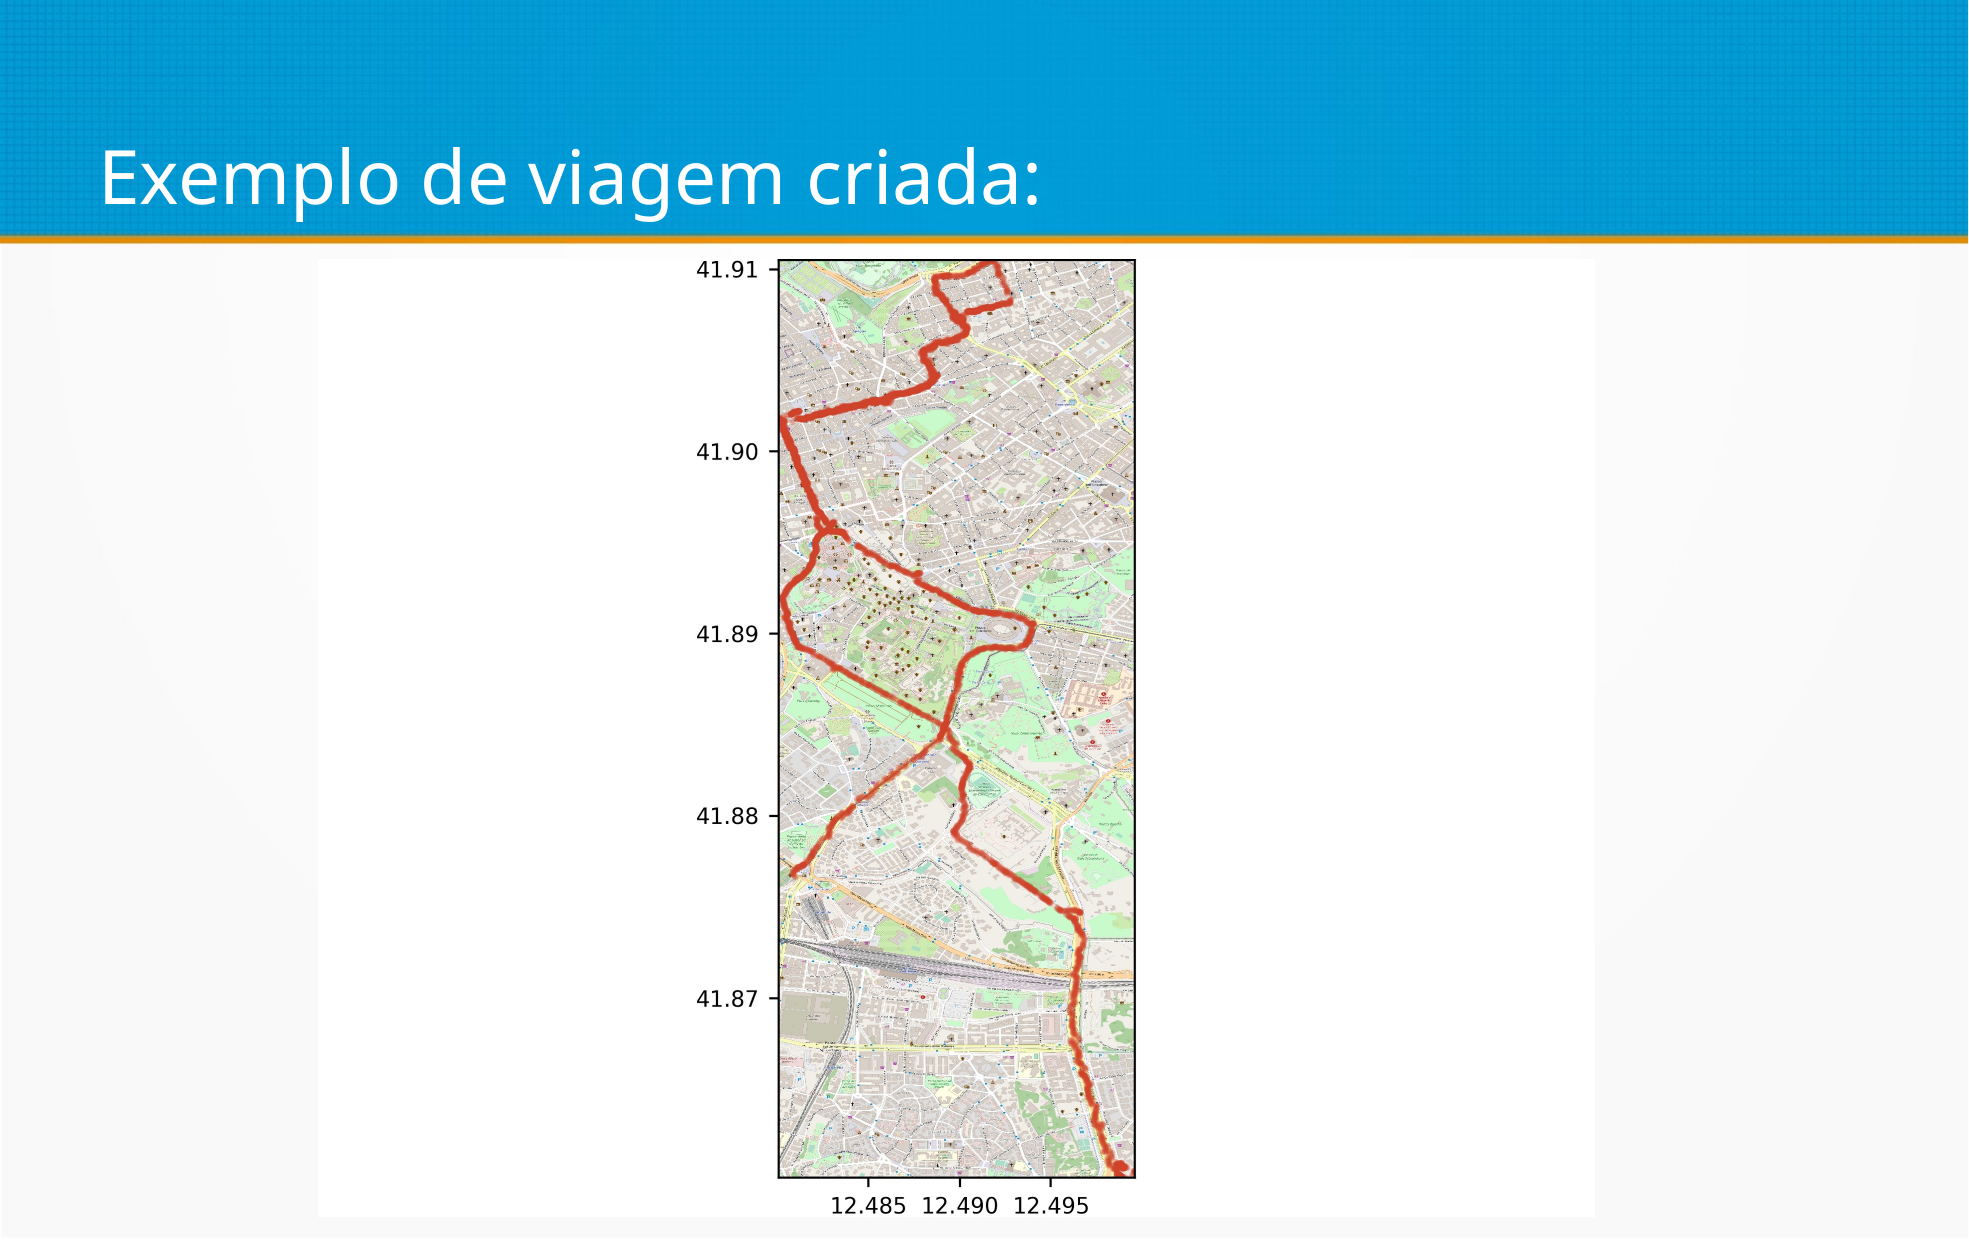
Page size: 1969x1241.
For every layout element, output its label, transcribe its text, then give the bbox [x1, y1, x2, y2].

picture [0, 233, 1969, 1241]
text_box Exemplo de viagem criada: [98, 19, 1870, 227]
